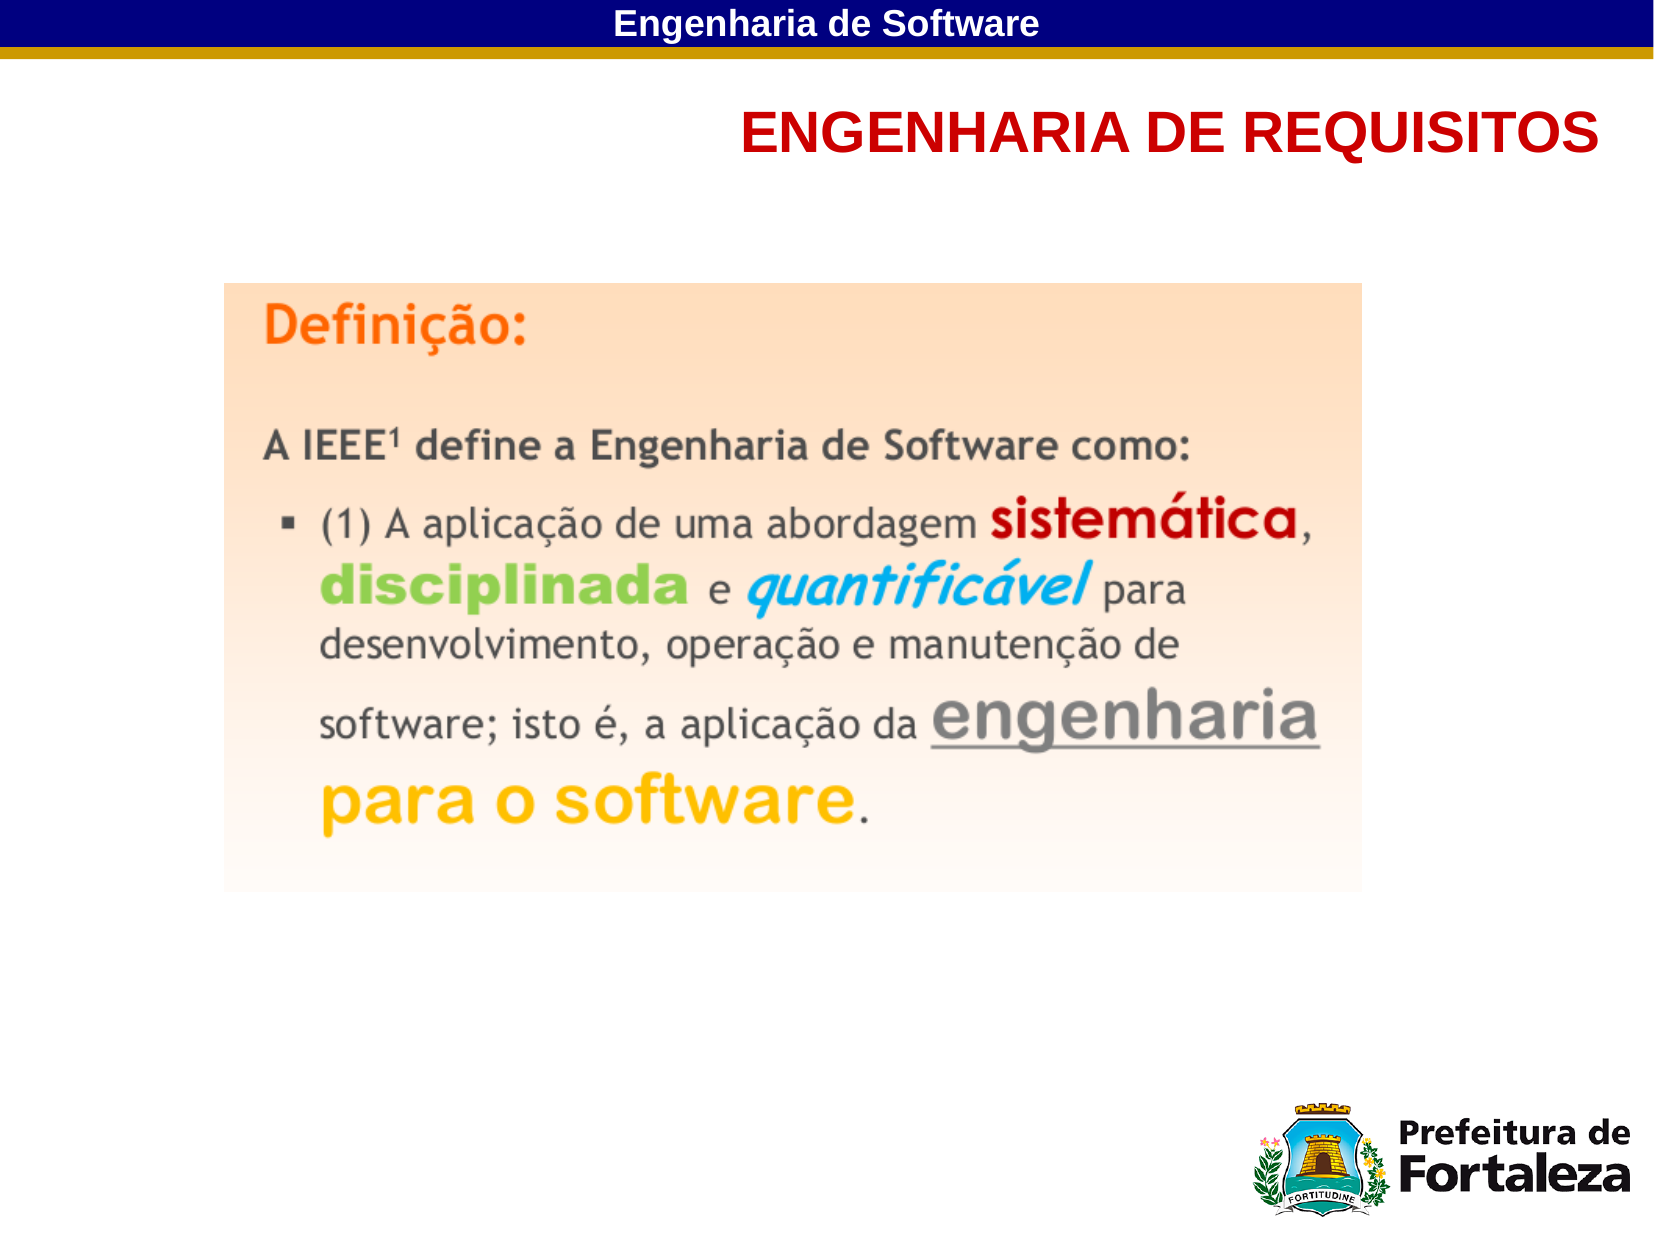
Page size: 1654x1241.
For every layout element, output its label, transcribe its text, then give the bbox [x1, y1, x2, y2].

picture [224, 283, 1362, 892]
picture [1252, 1103, 1630, 1217]
text_box [0, 47, 1654, 60]
text_box Engenharia de Software [0, 0, 1654, 47]
text_box ENGENHARIA DE REQUISITOS [725, 92, 1654, 173]
